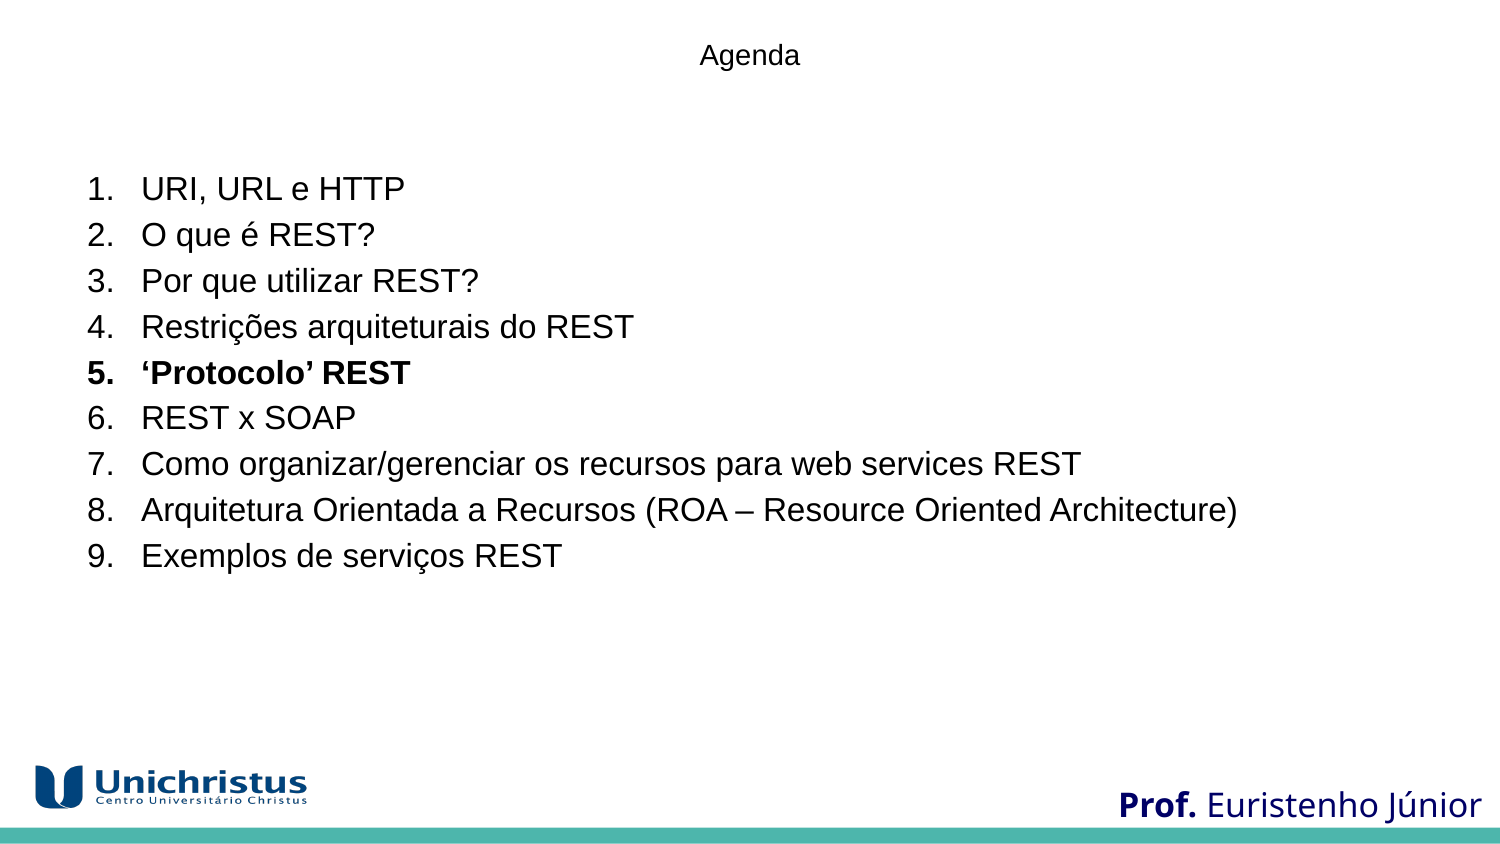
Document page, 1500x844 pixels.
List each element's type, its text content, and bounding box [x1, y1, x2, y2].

picture [31, 763, 311, 810]
title Agenda [51, 20, 1449, 137]
text_box Prof. Euristenho Júnior [1103, 773, 1500, 829]
list URI, URL e HTTP O que é REST? Por que utilizar REST? Restrições arquiteturais do REST ‘Protocolo’ REST REST x SOAP Como organizar/gerenciar os recursos para web services REST Arquitetura Orientada a Recursos (ROA – Resource Oriented Architecture) Exemplos de serviços REST [51, 152, 1449, 750]
